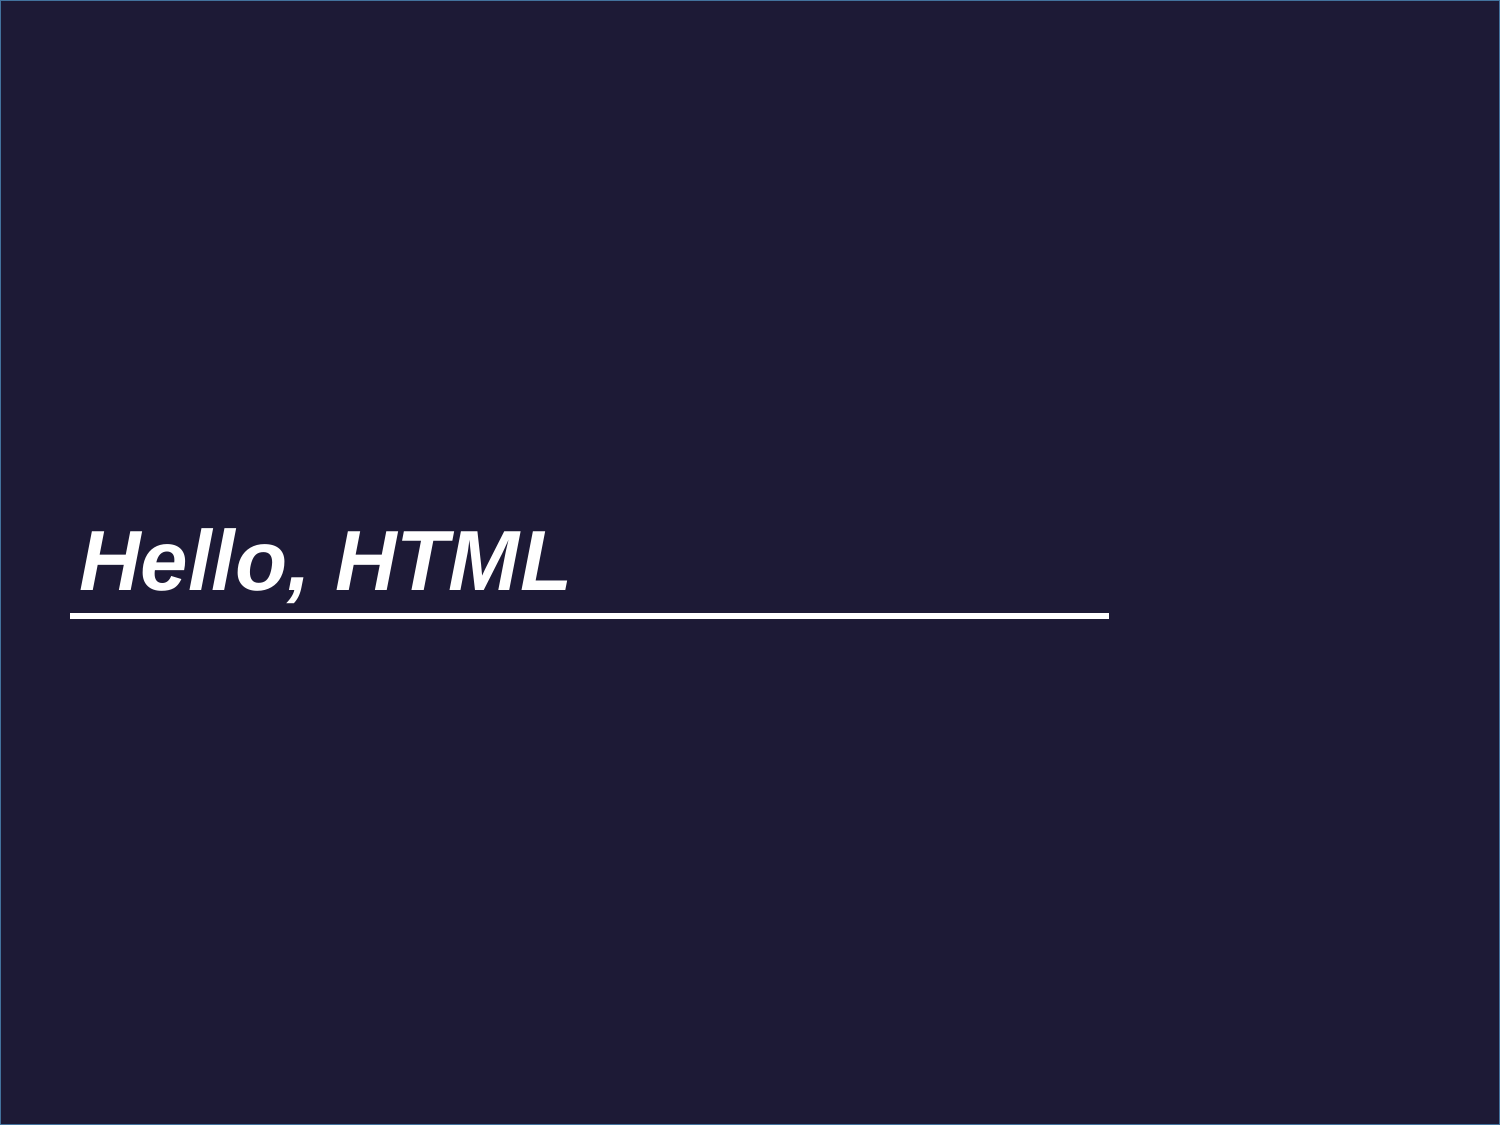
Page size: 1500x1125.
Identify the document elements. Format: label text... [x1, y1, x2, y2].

title Hello, HTML [64, 484, 1415, 628]
